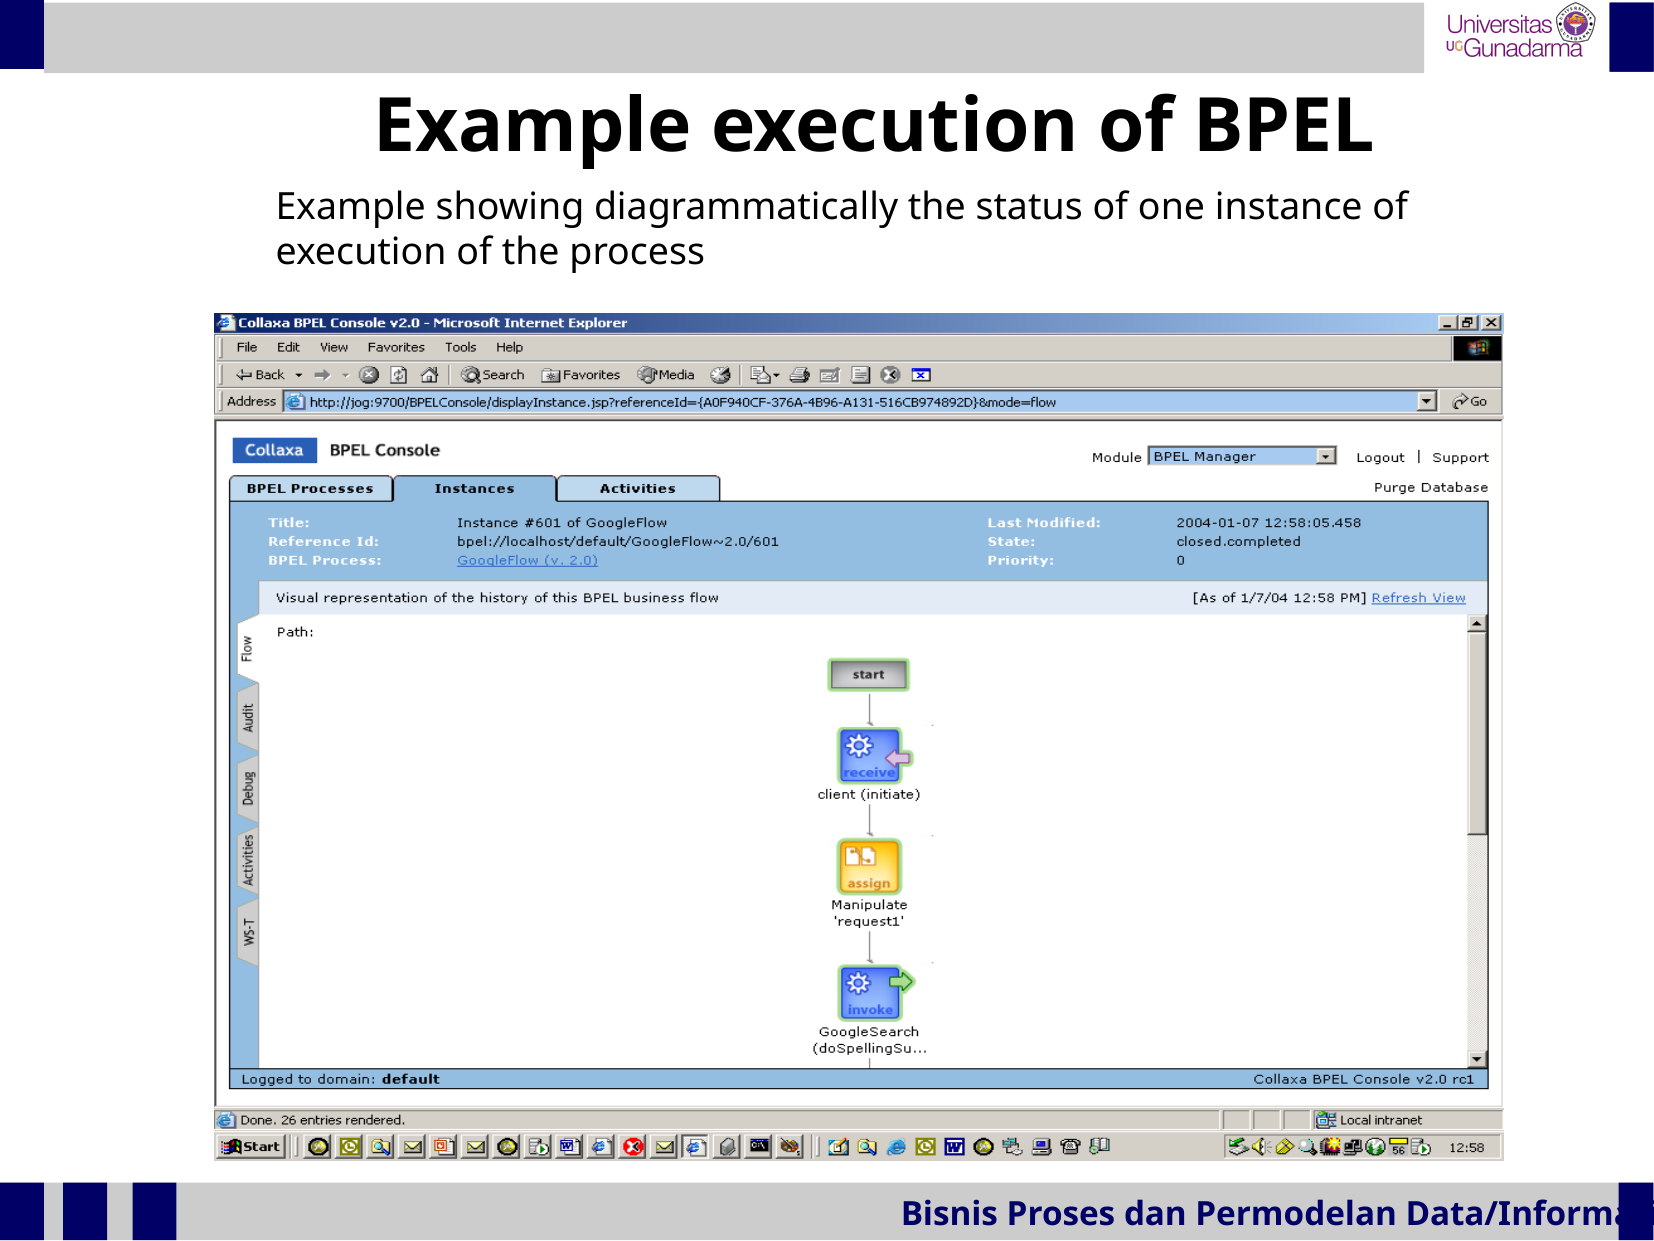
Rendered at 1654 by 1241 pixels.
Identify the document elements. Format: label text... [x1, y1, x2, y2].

picture [214, 313, 1504, 1161]
text_box Example showing diagrammatically the status of one instance of execution of the process [260, 174, 1433, 281]
title Example execution of BPEL [165, 59, 1558, 184]
picture [1437, 2, 1610, 62]
